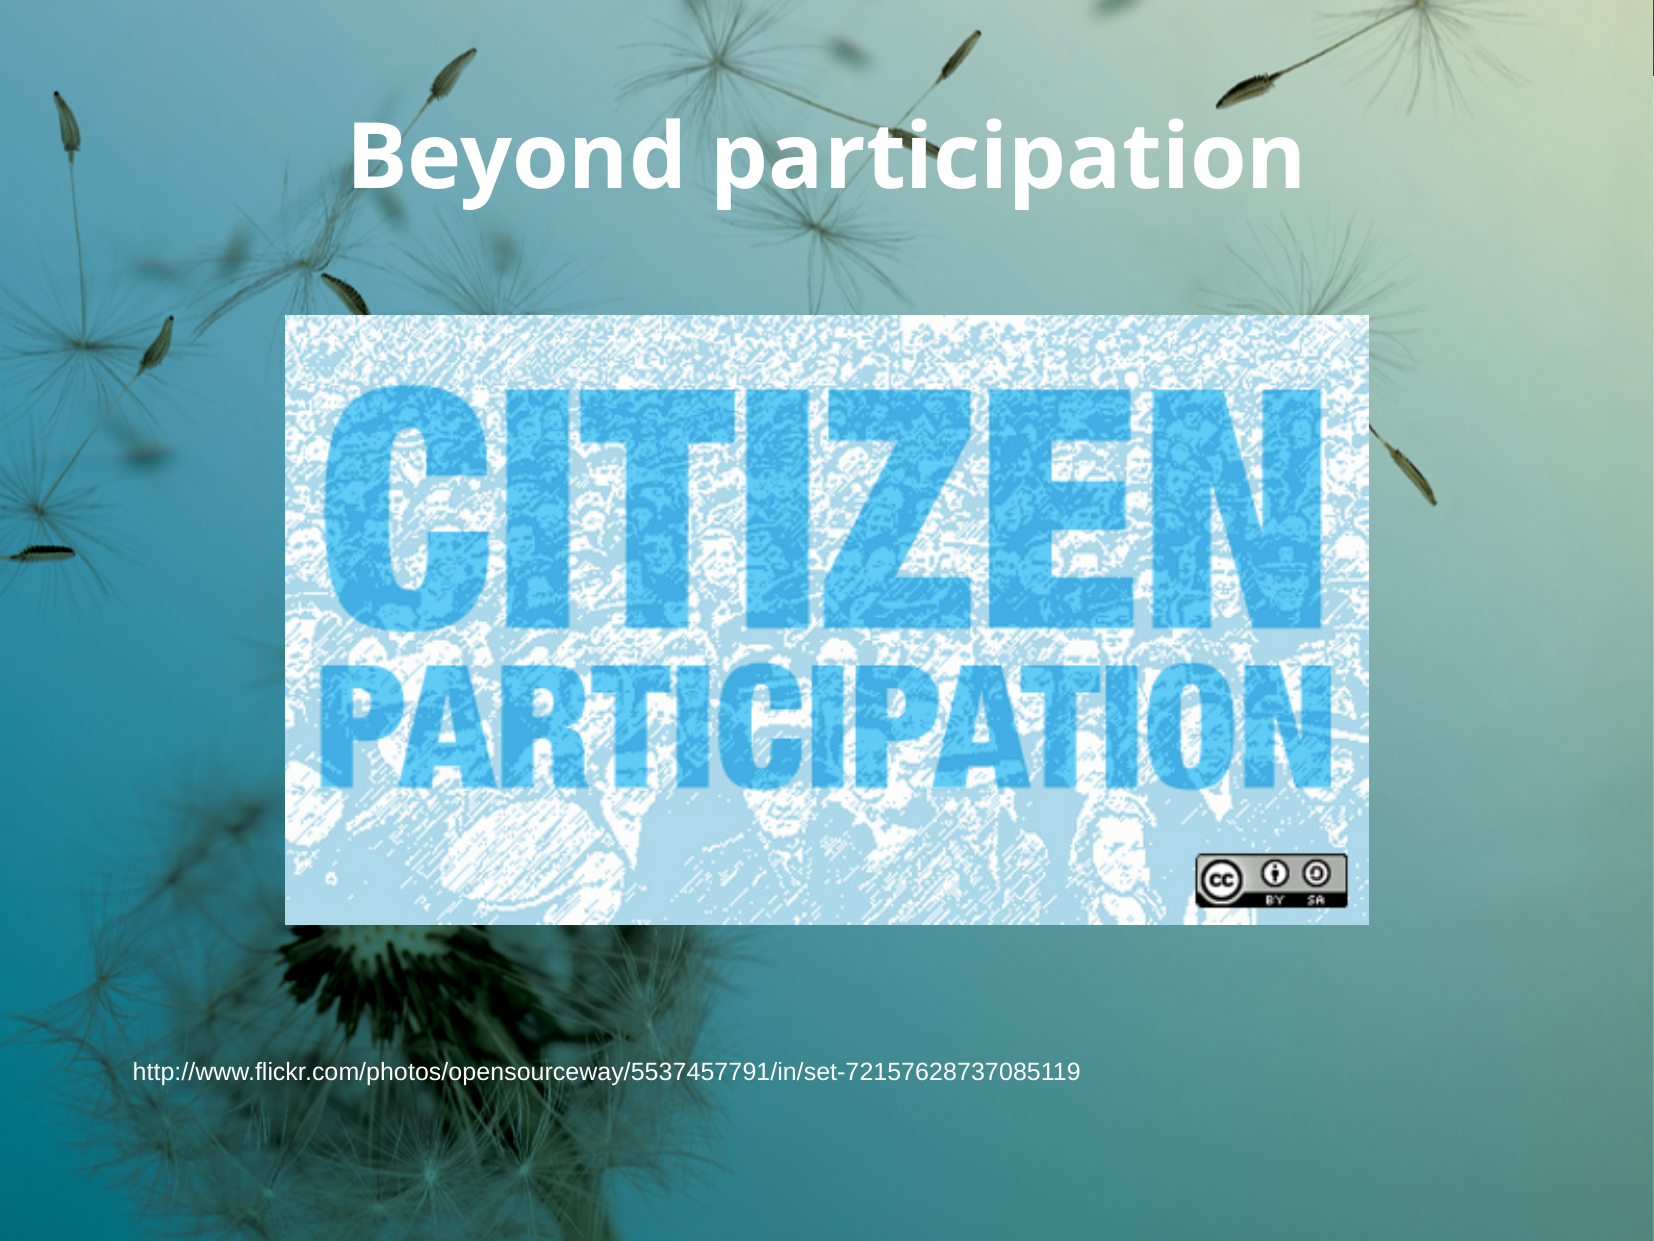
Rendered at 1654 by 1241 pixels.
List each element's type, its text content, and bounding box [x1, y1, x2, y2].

text_box http://www.flickr.com/photos/opensourceway/5537457791/in/set-72157628737085119 [117, 1050, 1098, 1093]
picture [0, 0, 1654, 1241]
title Beyond participation [82, 49, 1571, 257]
